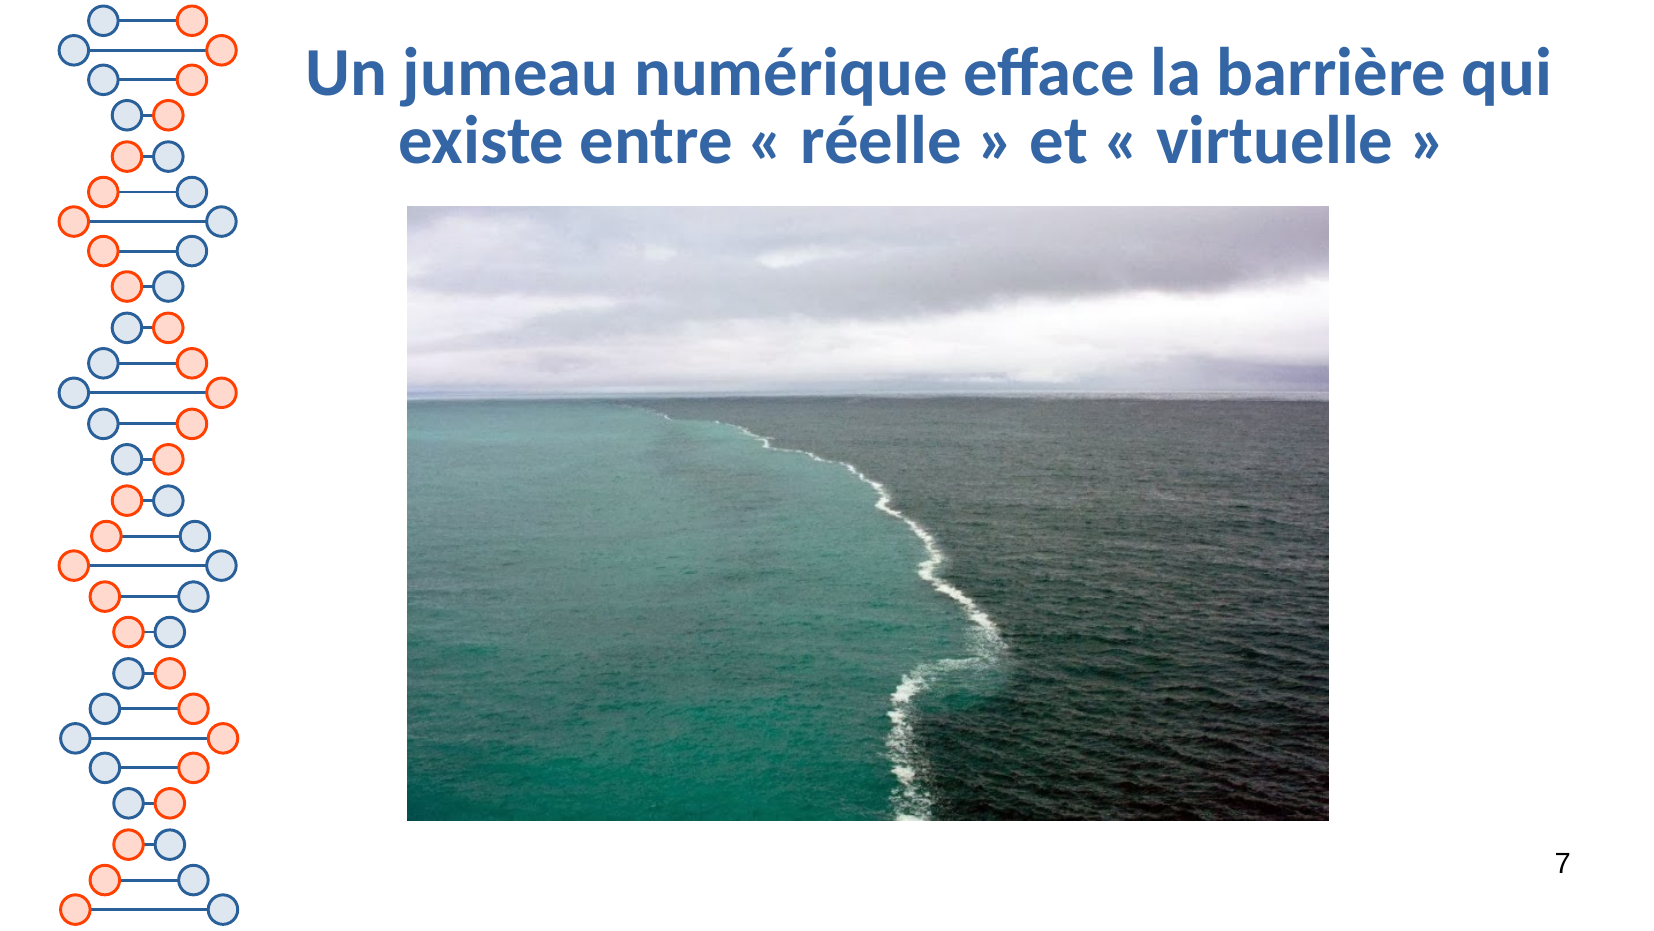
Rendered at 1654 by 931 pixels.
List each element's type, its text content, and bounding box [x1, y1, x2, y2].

title Un jumeau numérique efface la barrière qui existe entre « réelle » et « virtuelle » [265, 35, 1595, 189]
picture [407, 206, 1329, 821]
